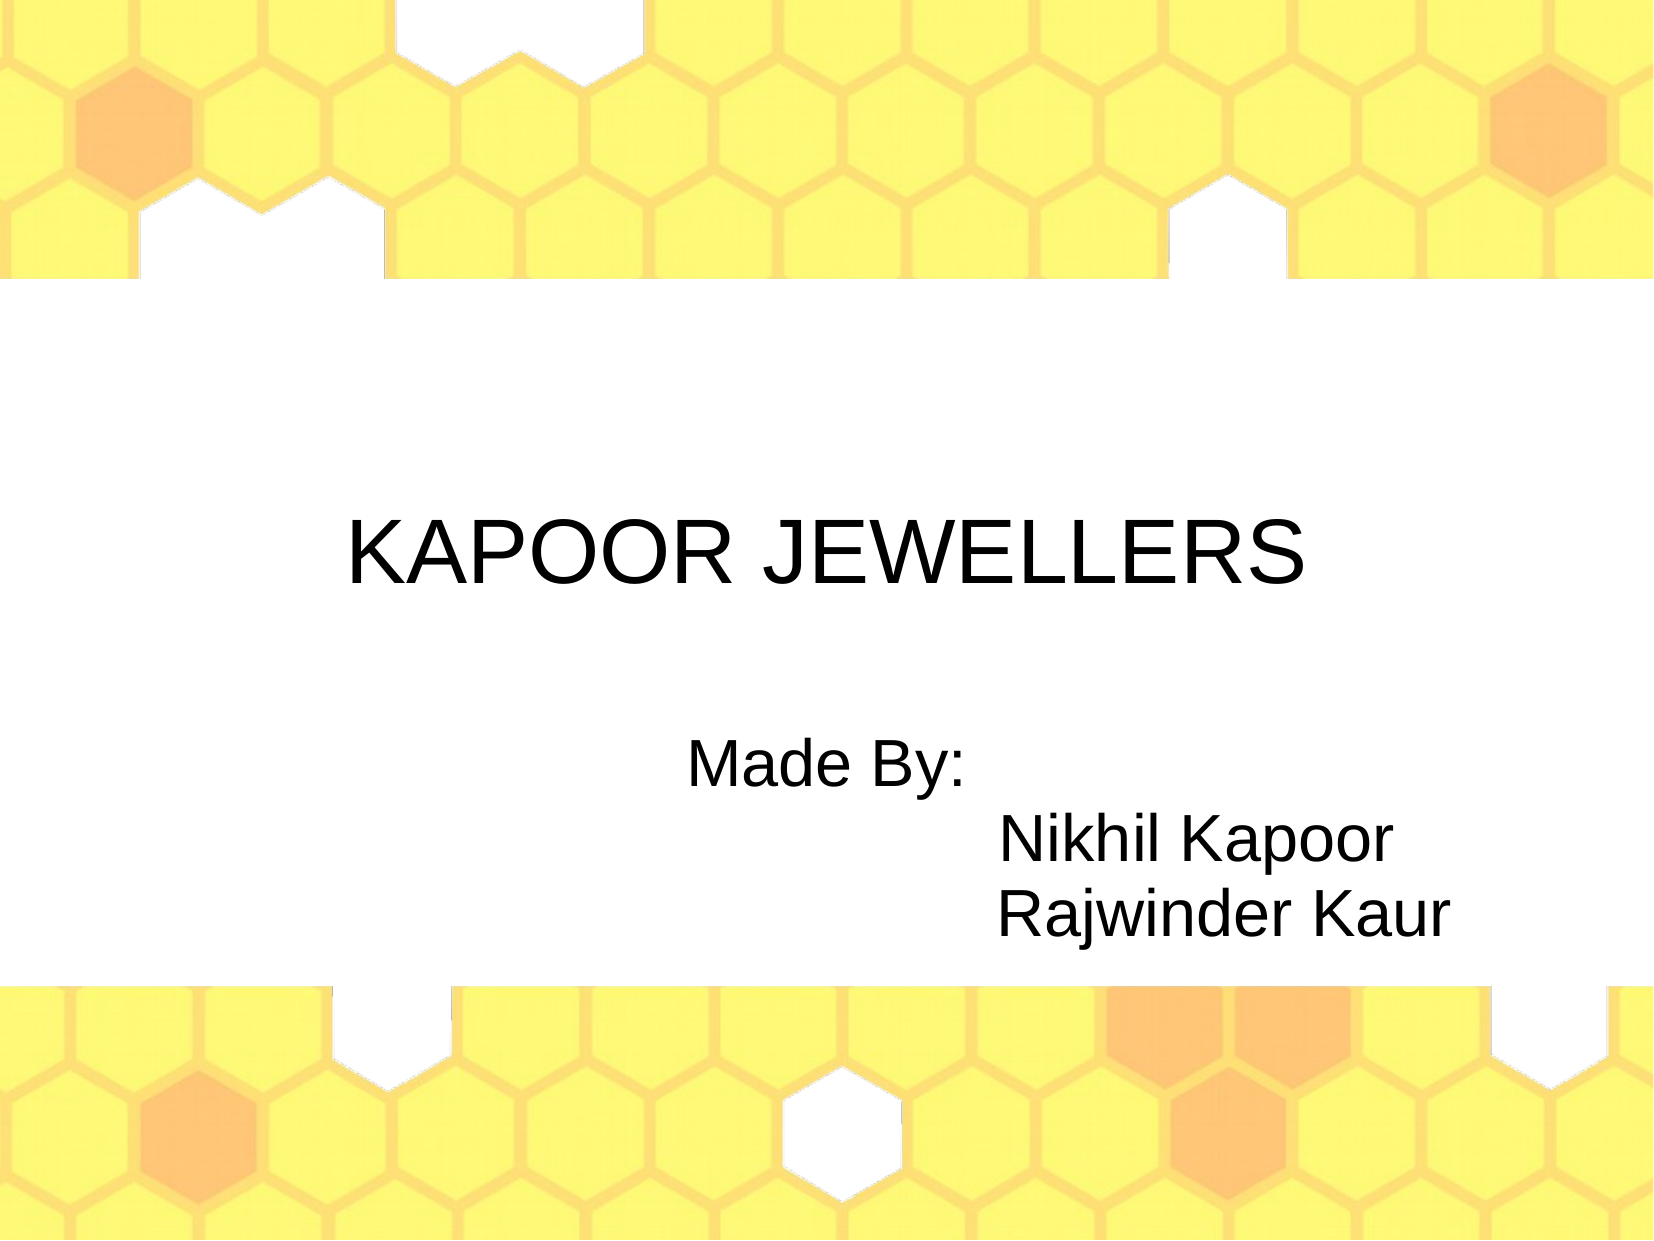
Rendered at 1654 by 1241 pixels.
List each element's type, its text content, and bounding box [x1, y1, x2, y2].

picture [0, 0, 1654, 279]
picture [0, 986, 1654, 1240]
subtitle Made By: Nikhil Kapoor Rajwinder Kaur [82, 726, 1571, 951]
title KAPOOR JEWELLERS [82, 418, 1571, 686]
